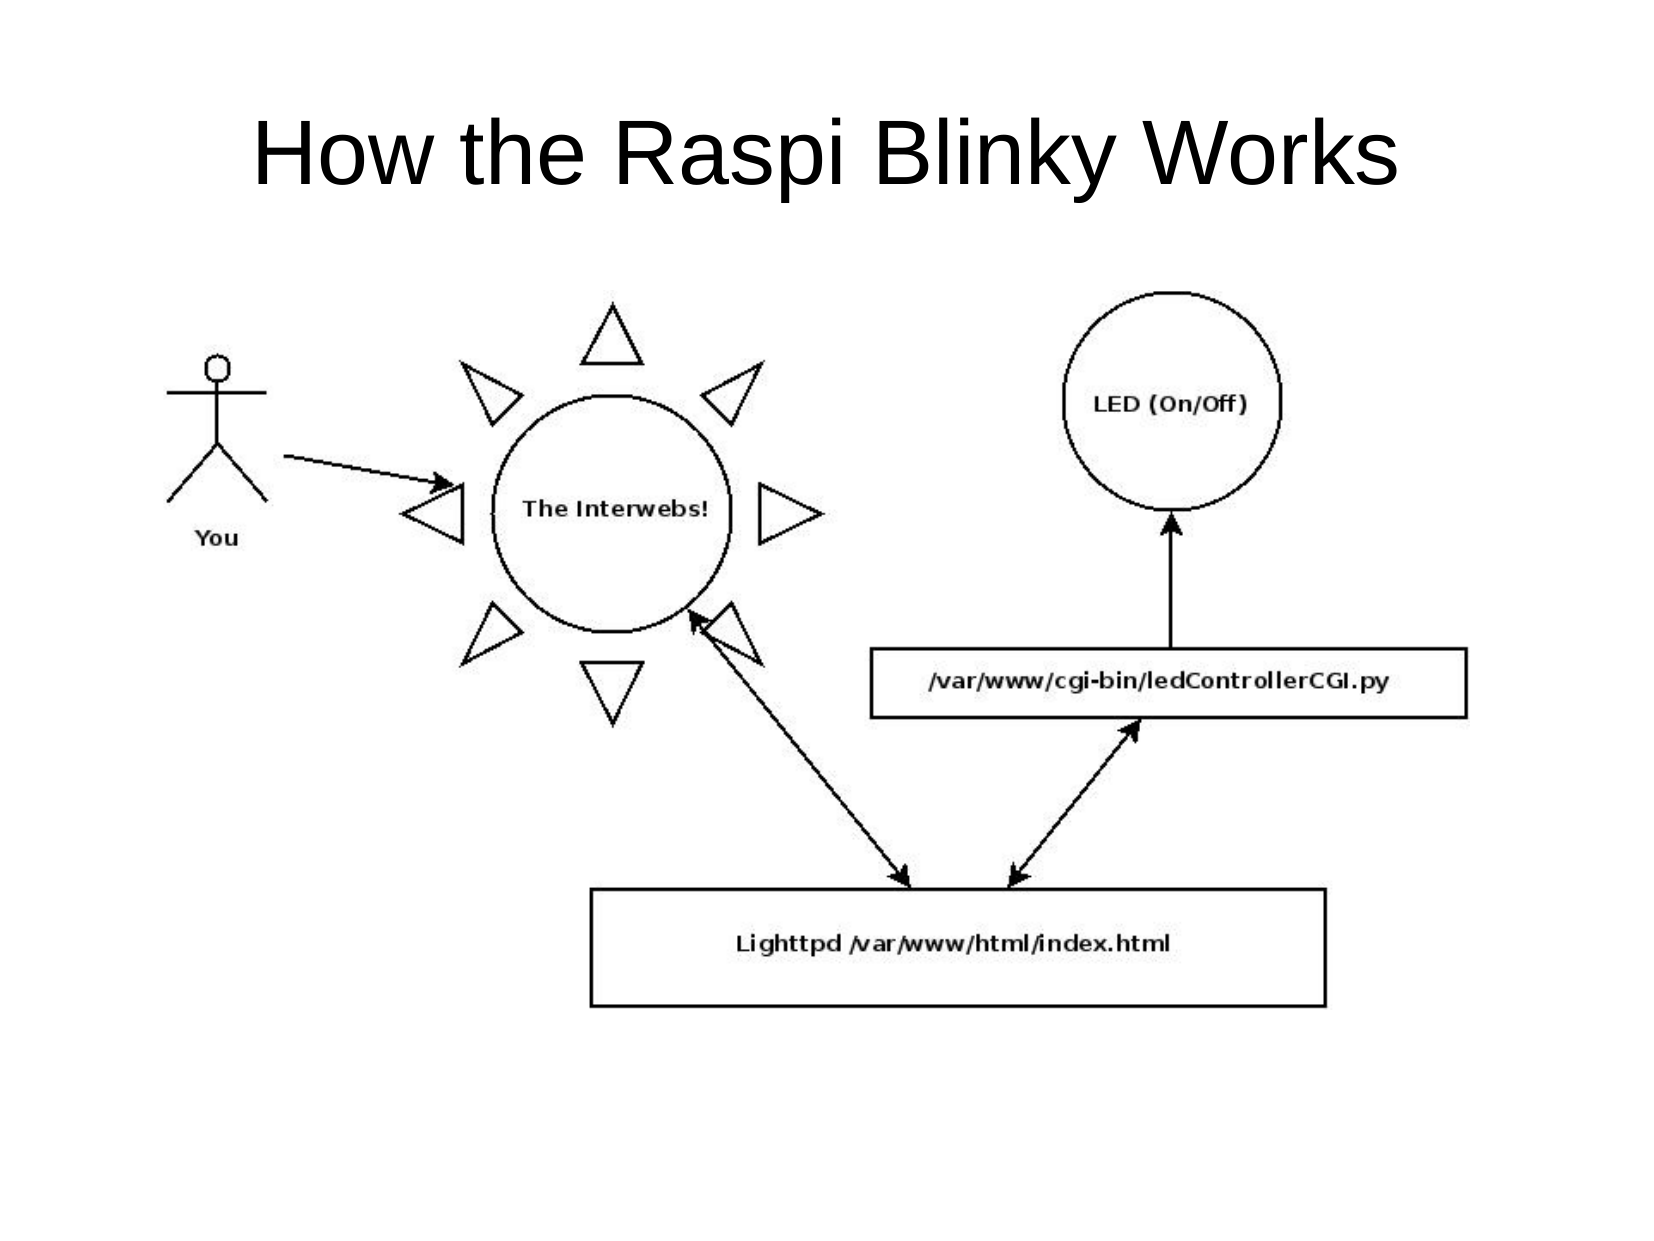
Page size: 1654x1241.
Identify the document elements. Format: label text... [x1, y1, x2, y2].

picture [150, 290, 1470, 1010]
title How the Raspi Blinky Works [82, 49, 1571, 257]
